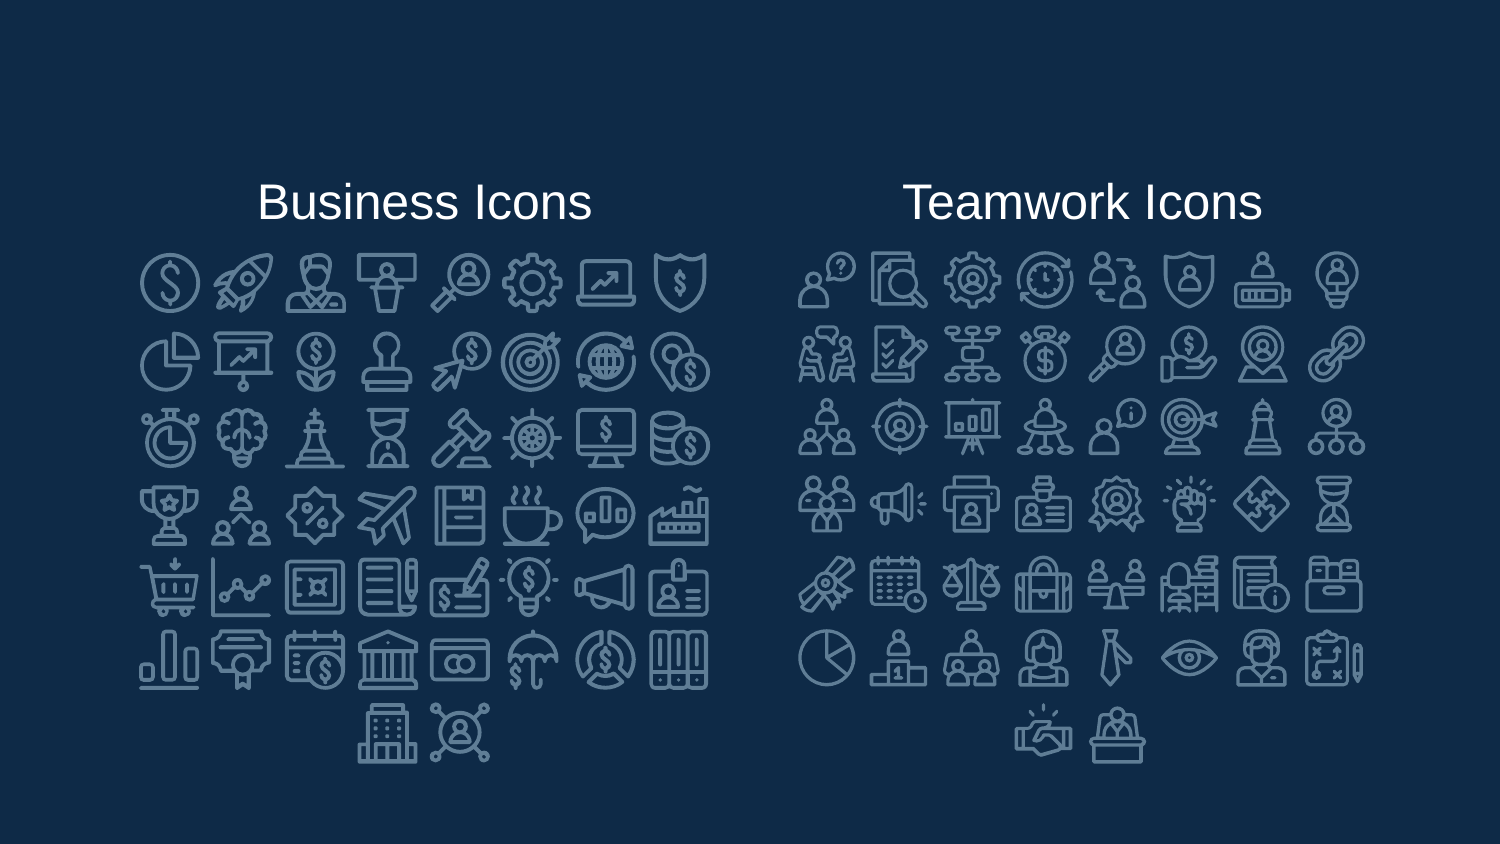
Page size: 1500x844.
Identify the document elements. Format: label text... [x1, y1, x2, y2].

text_box [357, 485, 417, 546]
text_box [229, 485, 272, 546]
text_box [1115, 258, 1136, 272]
text_box [284, 629, 346, 690]
text_box [798, 335, 826, 383]
text_box [1232, 555, 1291, 613]
text_box [798, 475, 856, 533]
text_box [943, 251, 1002, 309]
text_box [1095, 288, 1116, 302]
text_box [650, 331, 711, 392]
text_box [1160, 555, 1219, 613]
text_box [1052, 709, 1058, 717]
text_box [211, 557, 272, 618]
text_box [431, 331, 492, 392]
text_box [1315, 251, 1359, 309]
text_box [139, 662, 155, 682]
text_box [1088, 325, 1146, 383]
text_box [456, 456, 492, 469]
text_box [213, 253, 274, 313]
text_box [1014, 720, 1073, 757]
text_box [1088, 418, 1120, 456]
text_box [509, 662, 522, 691]
text_box [183, 646, 200, 682]
text_box [648, 497, 709, 546]
text_box [429, 702, 490, 763]
text_box [576, 259, 637, 307]
text_box [871, 397, 929, 456]
text_box [361, 331, 413, 392]
text_box [1160, 397, 1218, 456]
text_box [507, 629, 559, 690]
text_box [139, 485, 199, 546]
text_box [506, 557, 551, 618]
text_box [140, 252, 201, 313]
text_box [431, 407, 492, 469]
text_box [1160, 325, 1218, 383]
text_box [429, 556, 490, 618]
text_box [886, 629, 911, 657]
text_box [944, 325, 1002, 383]
text_box [1236, 629, 1287, 687]
text_box [1305, 555, 1363, 613]
text_box [1087, 582, 1145, 610]
text_box [1352, 642, 1363, 684]
text_box [366, 407, 410, 469]
text_box [218, 574, 272, 603]
text_box [1244, 397, 1282, 456]
text_box [815, 325, 839, 346]
text_box [798, 271, 830, 309]
text_box [942, 557, 1001, 611]
text_box [1162, 498, 1170, 503]
text_box [1088, 475, 1145, 533]
text_box [869, 659, 928, 687]
text_box [284, 407, 345, 469]
text_box [1165, 485, 1173, 491]
text_box [211, 629, 272, 691]
title Teamwork Icons [797, 154, 1369, 234]
text_box [1016, 251, 1074, 309]
text_box [869, 482, 914, 526]
text_box [825, 251, 856, 282]
text_box [1199, 478, 1206, 486]
text_box [502, 485, 564, 546]
text_box [828, 335, 856, 383]
text_box [798, 555, 856, 613]
text_box [1019, 325, 1071, 383]
text_box [1016, 397, 1074, 456]
text_box [141, 407, 200, 469]
text_box [1209, 498, 1217, 503]
text_box [917, 492, 924, 499]
text_box [358, 629, 419, 691]
text_box [869, 555, 927, 613]
text_box [213, 331, 274, 393]
text_box [1028, 709, 1035, 717]
text_box [575, 486, 636, 545]
text_box [1238, 325, 1288, 383]
text_box [405, 557, 418, 603]
text_box [161, 629, 177, 682]
text_box [1172, 485, 1206, 533]
text_box [1116, 397, 1147, 428]
text_box [285, 485, 345, 546]
text_box [296, 331, 336, 392]
text_box [429, 638, 490, 682]
text_box [211, 520, 235, 546]
text_box [434, 485, 486, 546]
text_box [1087, 559, 1109, 583]
text_box [500, 331, 561, 392]
text_box [357, 703, 418, 764]
text_box [284, 559, 346, 615]
text_box [576, 331, 636, 392]
text_box [139, 564, 199, 618]
text_box [1234, 281, 1292, 309]
text_box [1163, 251, 1215, 309]
text_box [574, 563, 635, 611]
text_box [1308, 325, 1366, 383]
text_box [942, 475, 1000, 533]
text_box [1206, 485, 1213, 491]
text_box [358, 557, 418, 617]
text_box [285, 252, 346, 313]
text_box [650, 410, 711, 466]
text_box [1125, 558, 1146, 583]
text_box [798, 397, 856, 456]
text_box [498, 577, 506, 582]
text_box [798, 629, 856, 687]
text_box [1305, 629, 1349, 687]
text_box [1307, 397, 1366, 456]
text_box [1014, 555, 1073, 613]
text_box [1015, 475, 1072, 533]
text_box [942, 629, 1000, 687]
text_box [1232, 475, 1290, 533]
text_box [1161, 639, 1218, 677]
text_box [139, 685, 200, 690]
text_box [649, 629, 709, 690]
text_box [1119, 274, 1147, 309]
text_box [430, 252, 491, 313]
text_box [653, 252, 707, 313]
text_box [1018, 629, 1069, 687]
text_box [576, 407, 637, 469]
text_box [171, 331, 201, 360]
text_box [683, 485, 703, 494]
text_box [1250, 251, 1275, 279]
text_box [575, 629, 636, 690]
text_box [871, 325, 929, 383]
text_box [216, 408, 268, 469]
text_box [140, 339, 193, 392]
text_box [1089, 251, 1116, 285]
text_box [871, 251, 929, 309]
text_box [1176, 478, 1182, 486]
text_box [1088, 706, 1147, 764]
title Business Icons [139, 154, 711, 234]
text_box [502, 407, 562, 469]
text_box [1315, 475, 1353, 533]
text_box [648, 557, 709, 617]
text_box [1041, 703, 1046, 712]
text_box [917, 509, 924, 516]
text_box [356, 252, 417, 313]
text_box [943, 397, 1002, 456]
text_box [169, 557, 181, 571]
text_box [1100, 629, 1133, 687]
text_box [502, 252, 563, 314]
